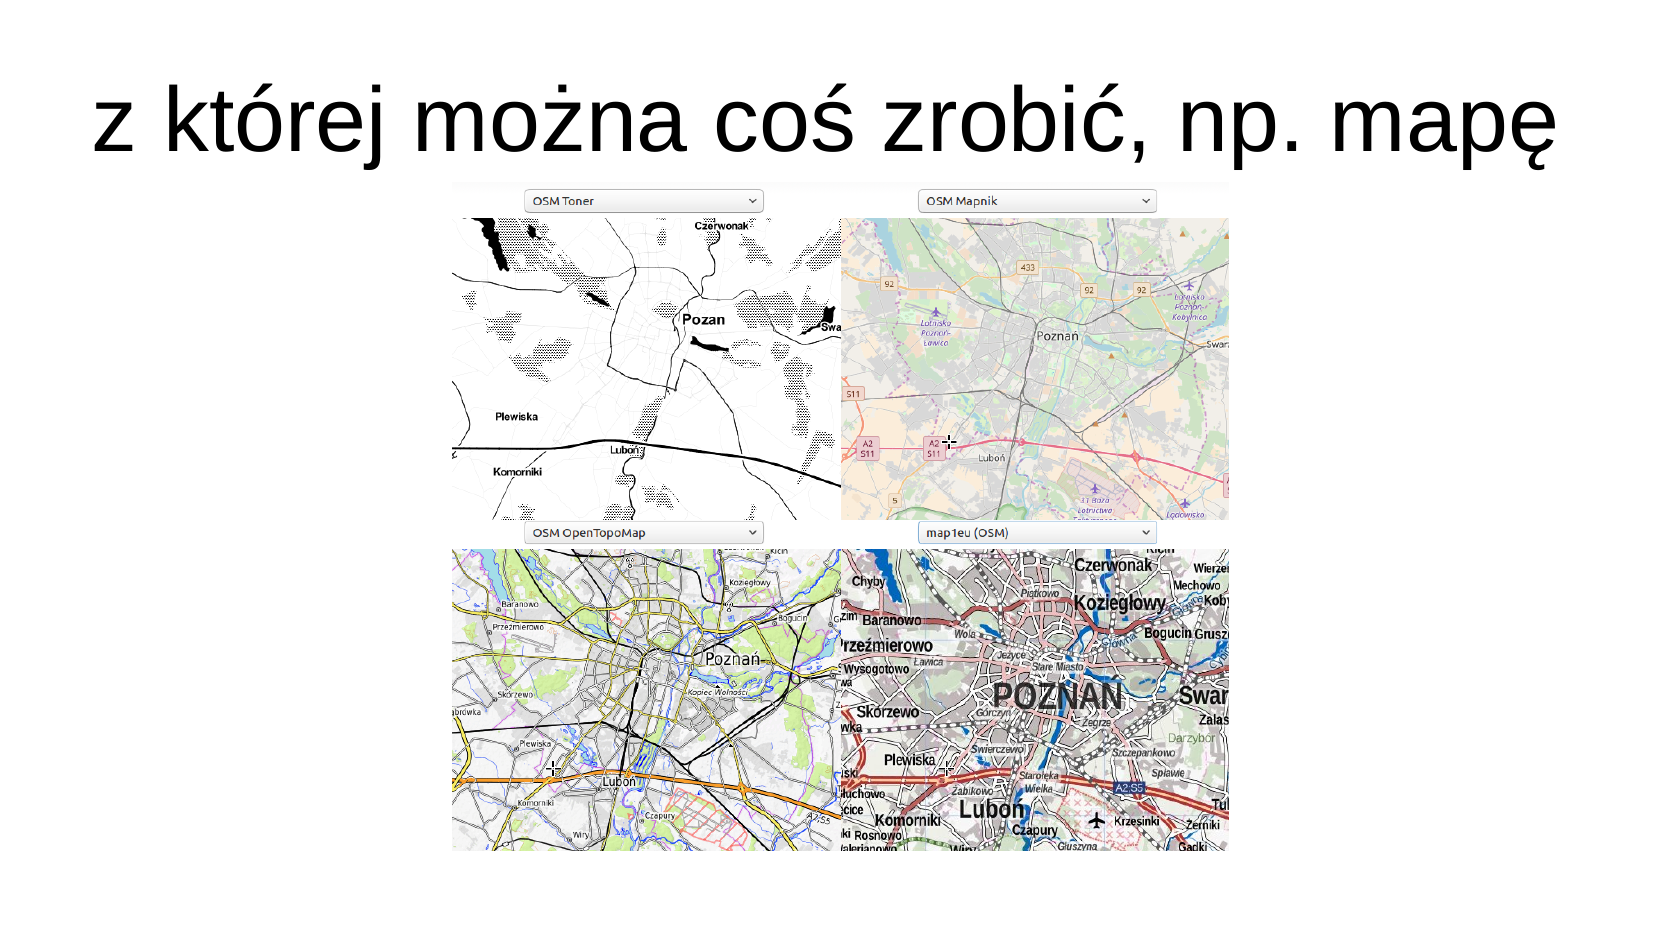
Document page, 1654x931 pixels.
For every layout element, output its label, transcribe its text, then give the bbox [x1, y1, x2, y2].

picture [452, 182, 1229, 851]
title z której można coś zrobić, np. mapę [82, 37, 1571, 193]
